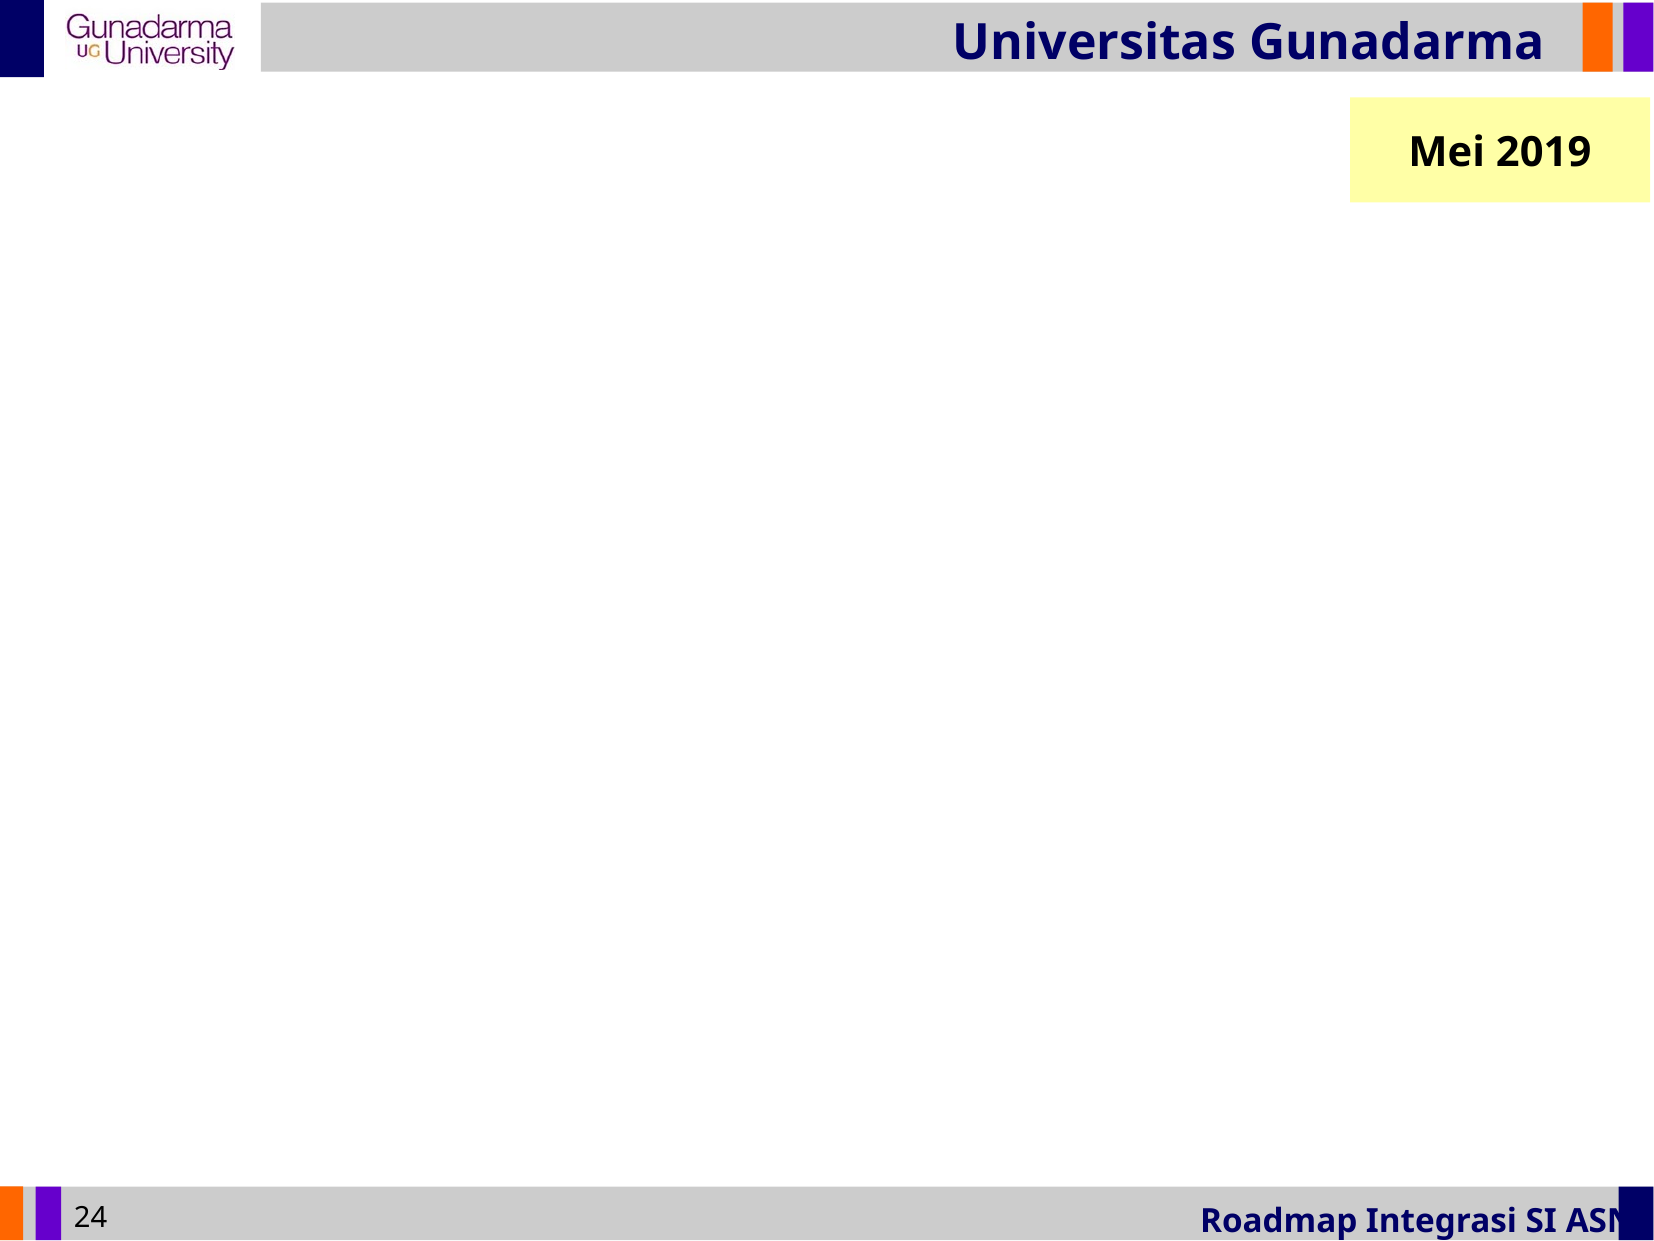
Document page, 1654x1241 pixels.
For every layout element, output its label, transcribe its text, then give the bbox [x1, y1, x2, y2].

text_box Mei 2019 [1350, 97, 1651, 203]
picture [65, 0, 235, 70]
